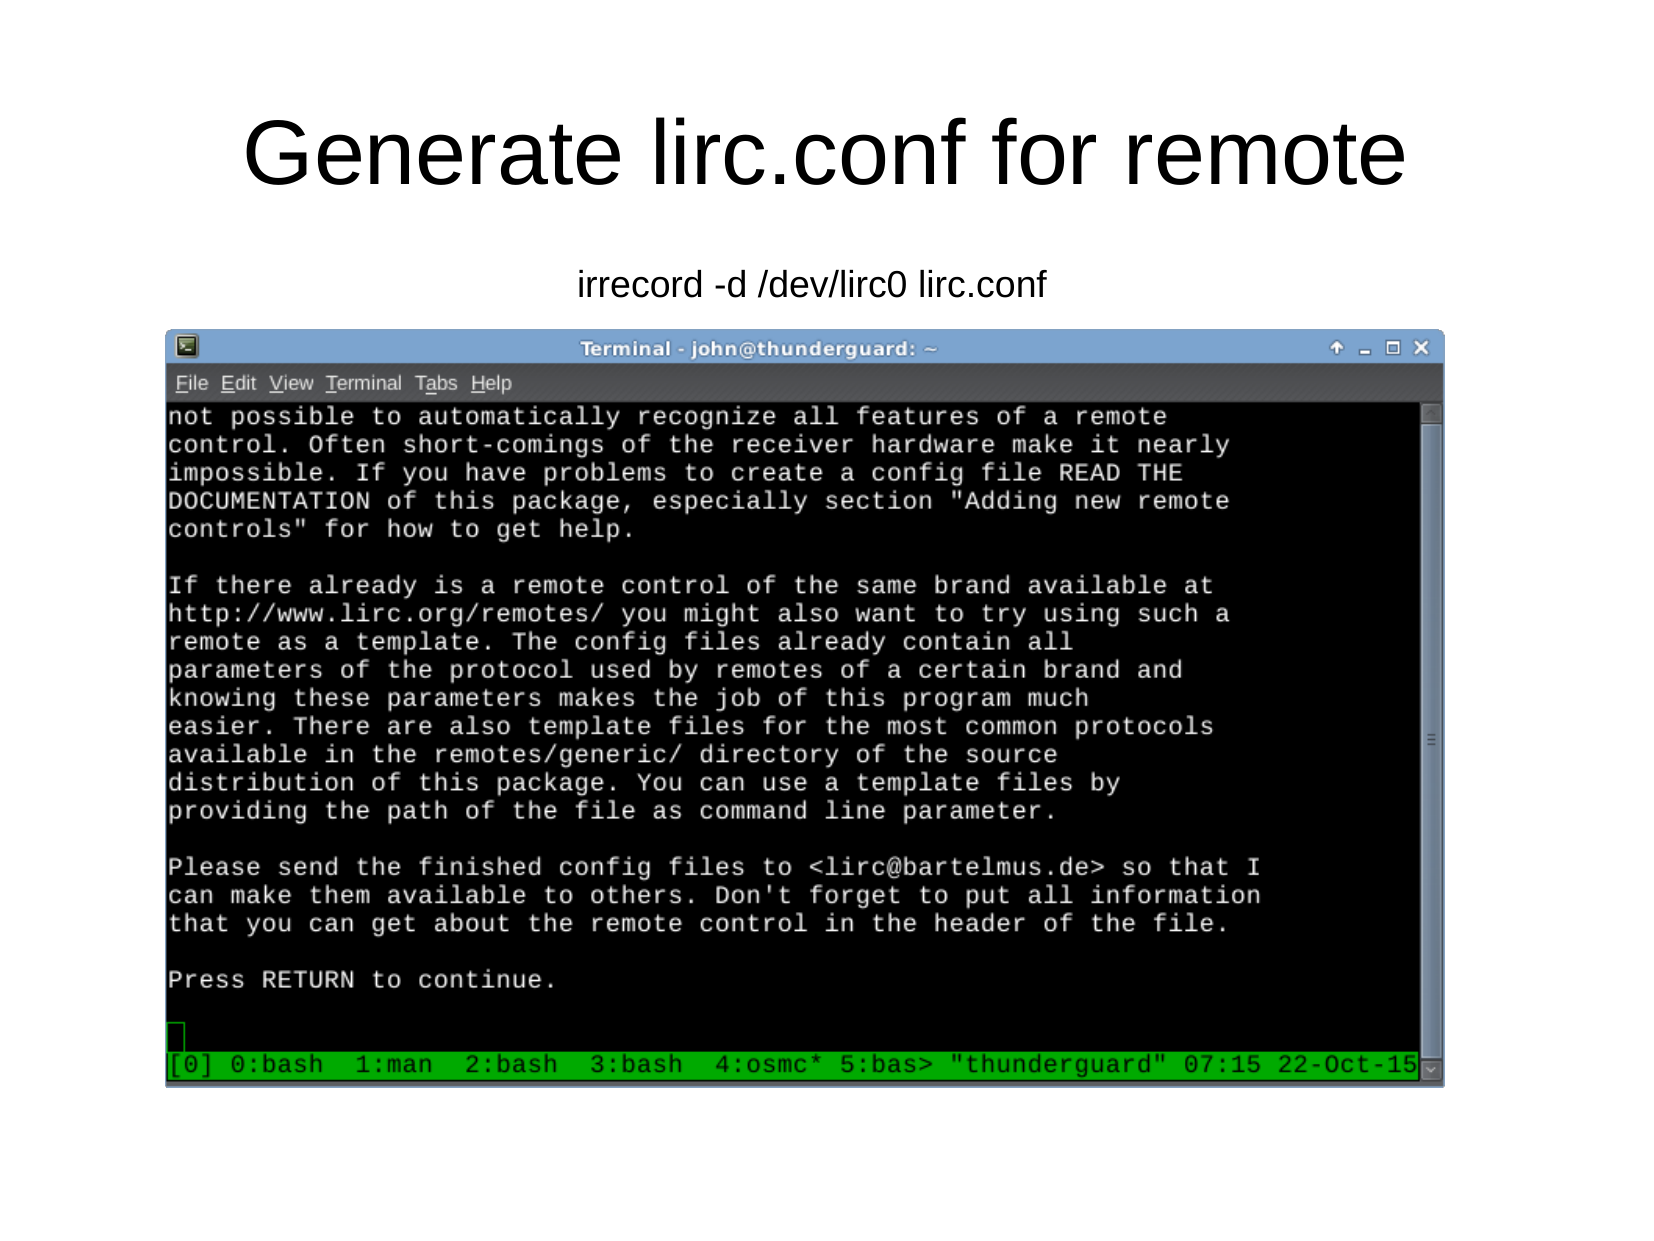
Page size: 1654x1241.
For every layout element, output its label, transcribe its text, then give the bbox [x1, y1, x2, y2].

picture [165, 329, 1445, 1088]
title Generate lirc.conf for remote [82, 49, 1571, 257]
text_box irrecord -d /dev/lirc0 lirc.conf [510, 256, 1126, 314]
